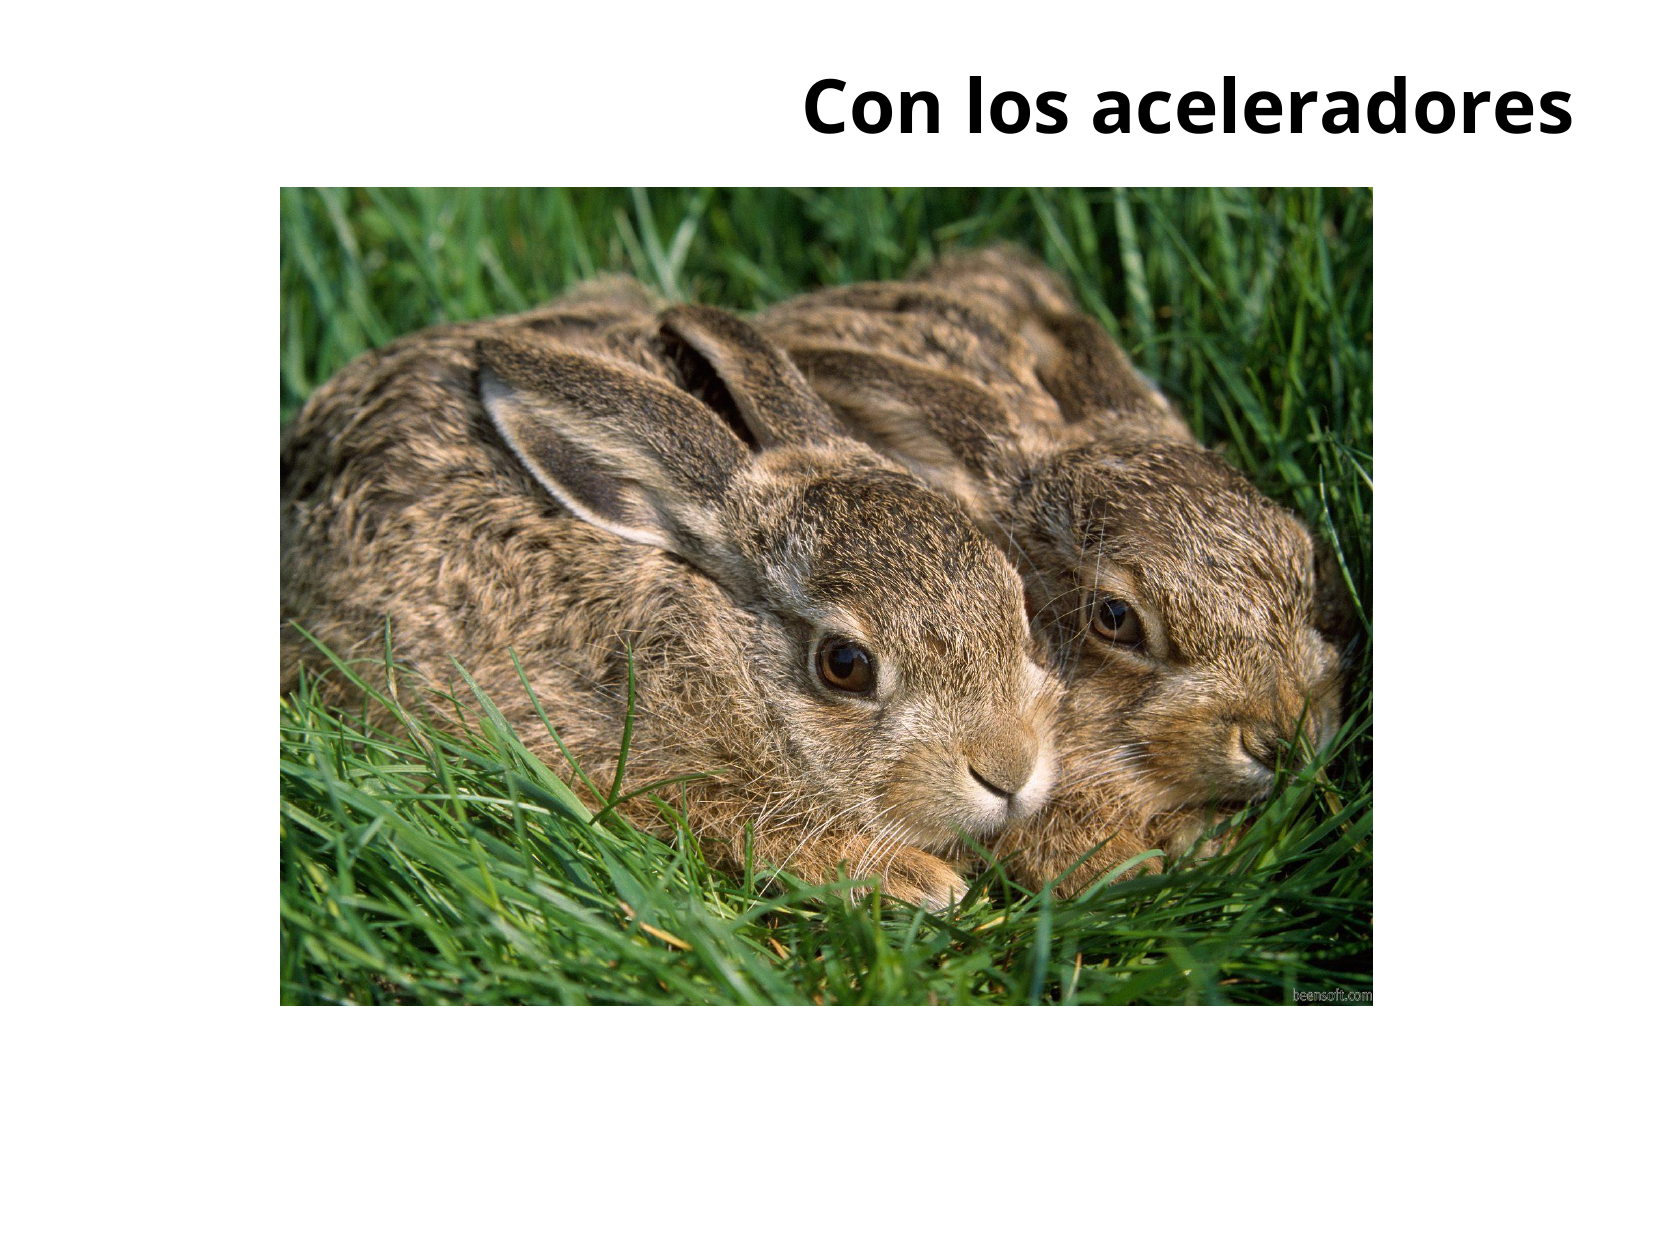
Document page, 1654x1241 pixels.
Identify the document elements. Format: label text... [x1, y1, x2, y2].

title Con los aceleradores [86, 49, 1575, 151]
picture [280, 187, 1373, 1007]
